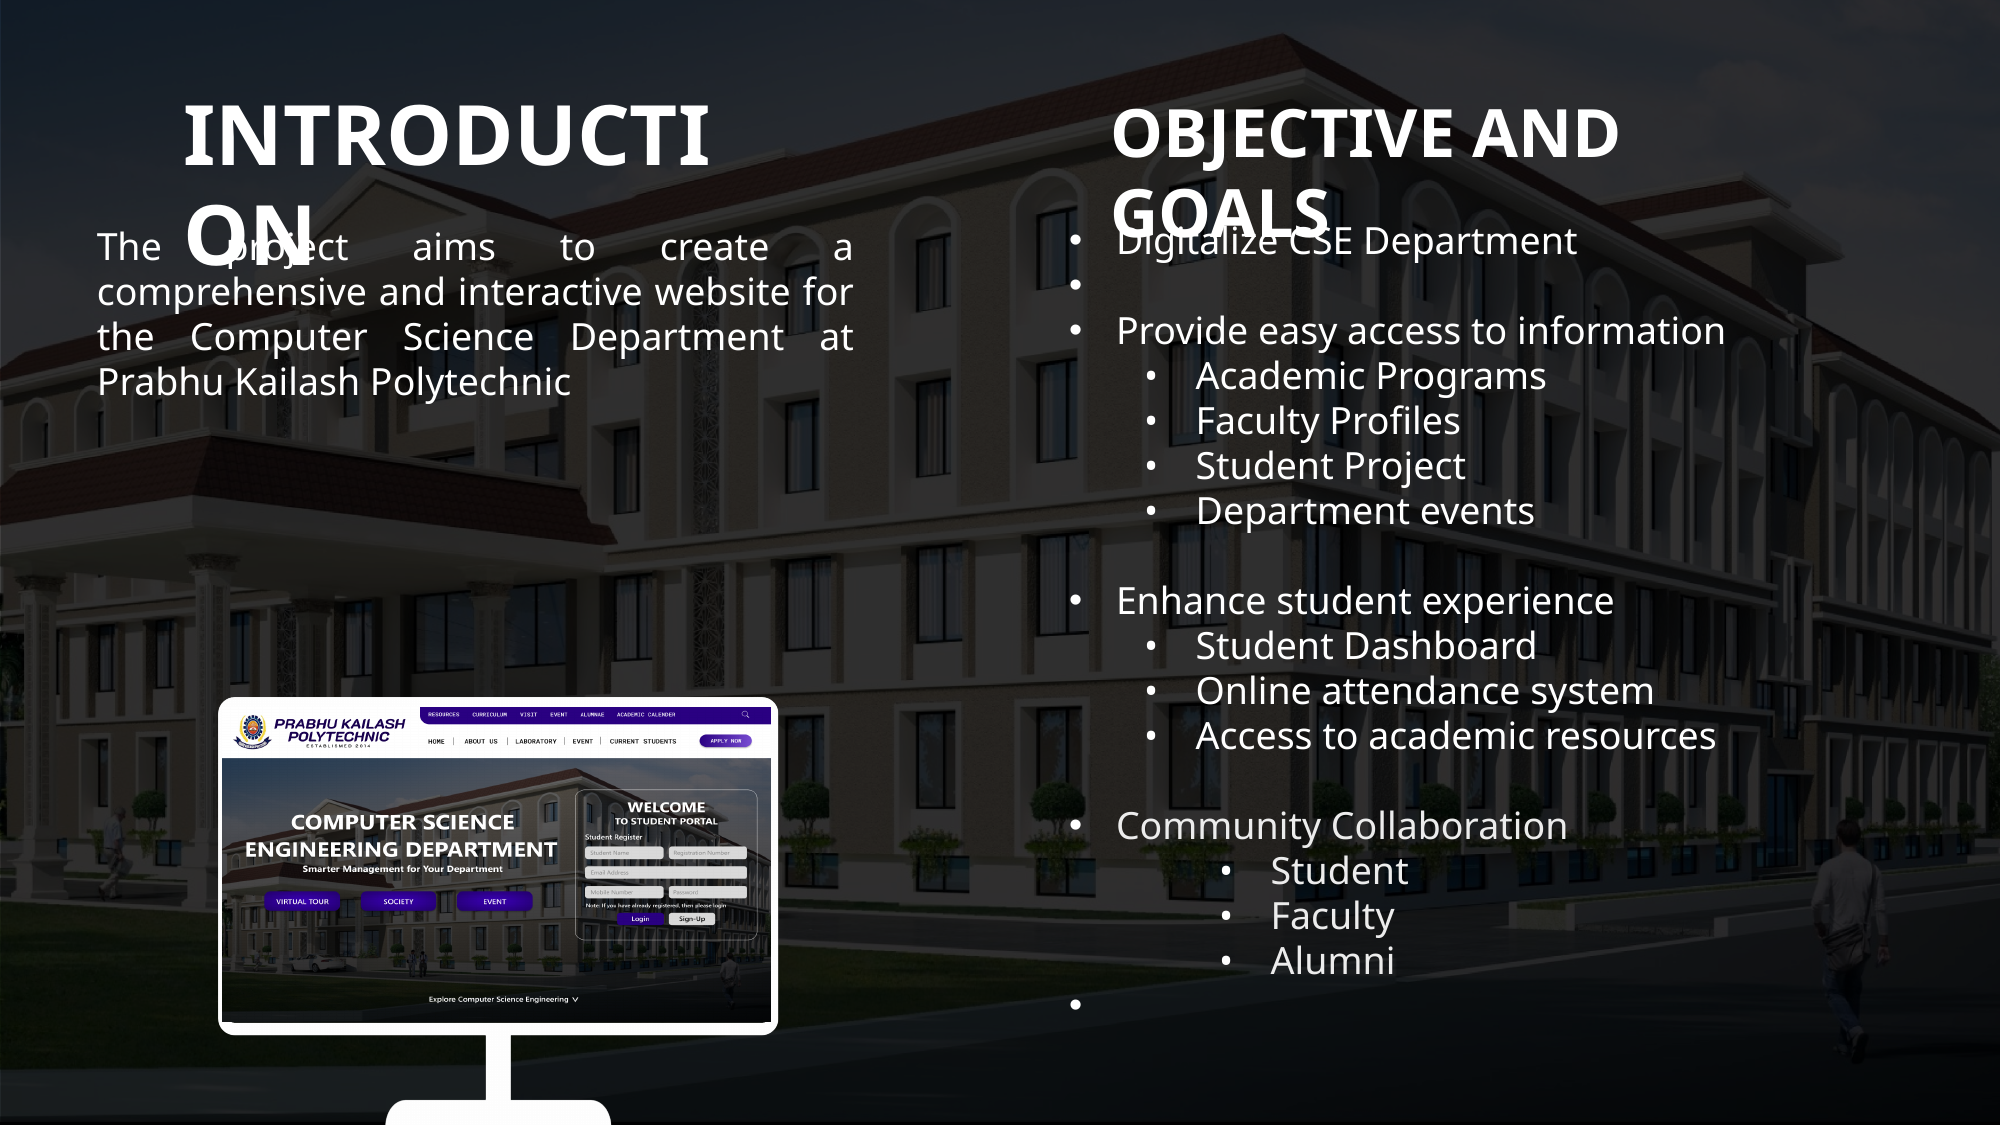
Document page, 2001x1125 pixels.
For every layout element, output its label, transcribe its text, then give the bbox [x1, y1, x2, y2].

text_box The project aims to create a comprehensive and interactive website for the Computer Science Department at Prabhu Kailash Polytechnic [81, 214, 870, 367]
text_box OBJECTIVE AND GOALS [1095, 83, 1801, 180]
text_box INTRODUCTION [168, 74, 784, 191]
text_box Digitalize CSE Department Provide easy access to information • Academic Programs • Faculty Profiles • Student Project • Department events Enhance student experience • Student Dashboard • Online attendance system • Access to academic resources Community Collaboration • Student • Faculty • Alumni [1054, 209, 1842, 1043]
text_box [0, 0, 2000, 1125]
picture [160, 574, 836, 1125]
